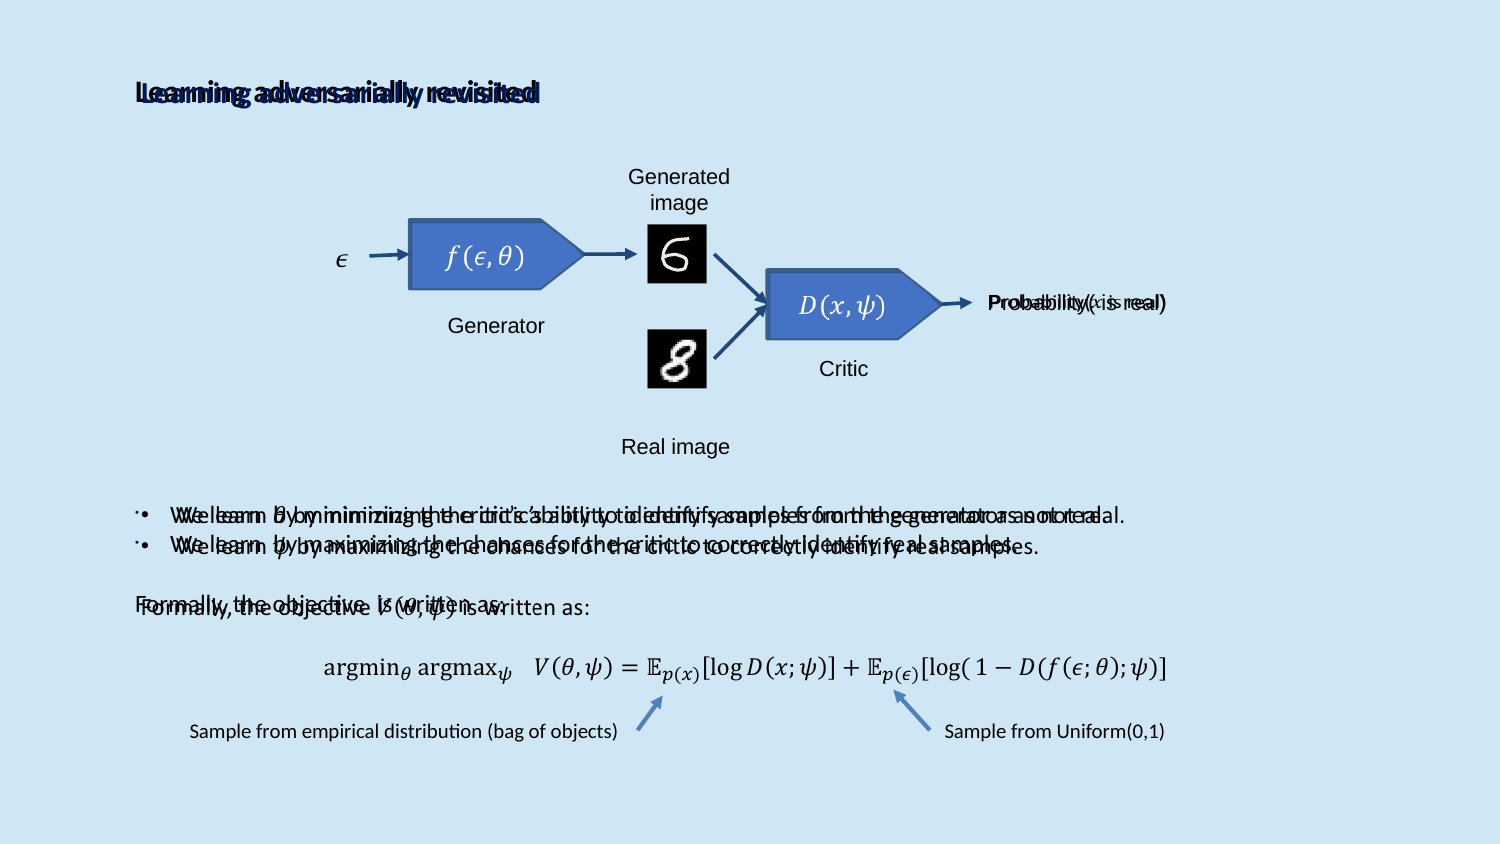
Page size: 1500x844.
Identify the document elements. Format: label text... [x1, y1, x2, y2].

picture [637, 223, 715, 293]
text_box Sample from empirical distribution (bag of objects) [174, 710, 638, 750]
text_box Sample from Uniform(0,1) [929, 710, 1393, 750]
picture [637, 320, 715, 398]
text_box Generated image [583, 155, 776, 223]
text_box Generator [409, 304, 583, 346]
text_box [120, 64, 1364, 696]
text_box Critic [757, 347, 931, 389]
text_box Real image [579, 425, 772, 467]
